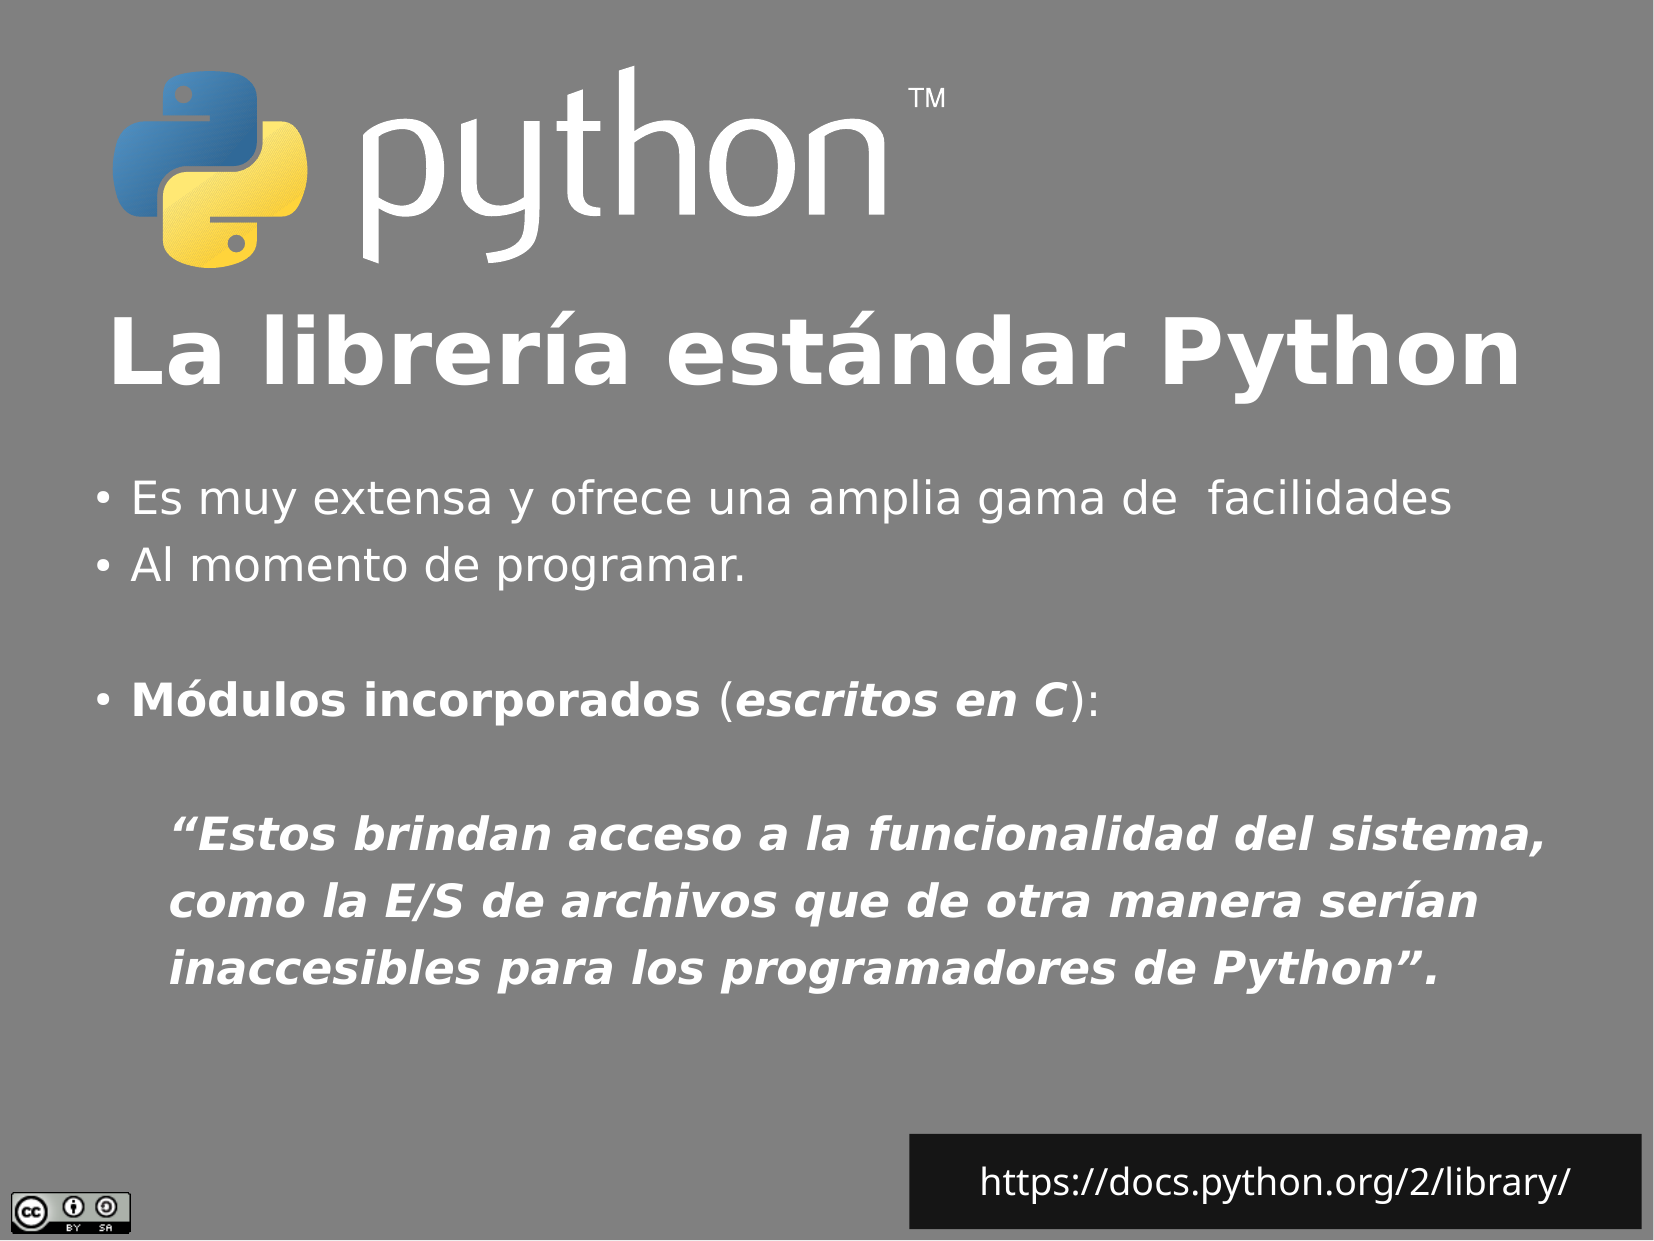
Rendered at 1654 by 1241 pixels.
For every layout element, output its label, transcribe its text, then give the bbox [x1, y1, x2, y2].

text_box Es muy extensa y ofrece una amplia gama de facilidades Al momento de programar. Módulos incorporados (escritos en C): “Estos brindan acceso a la funcionalidad del sistema, como la E/S de archivos que de otra manera serían inaccesibles para los programadores de Python”. [80, 456, 1581, 996]
text_box La librería estándar Python [92, 291, 1540, 414]
title https://docs.python.org/2/library/ [909, 1133, 1642, 1230]
text_box [0, 0, 1654, 1241]
picture [102, 59, 957, 301]
picture [11, 1192, 131, 1234]
